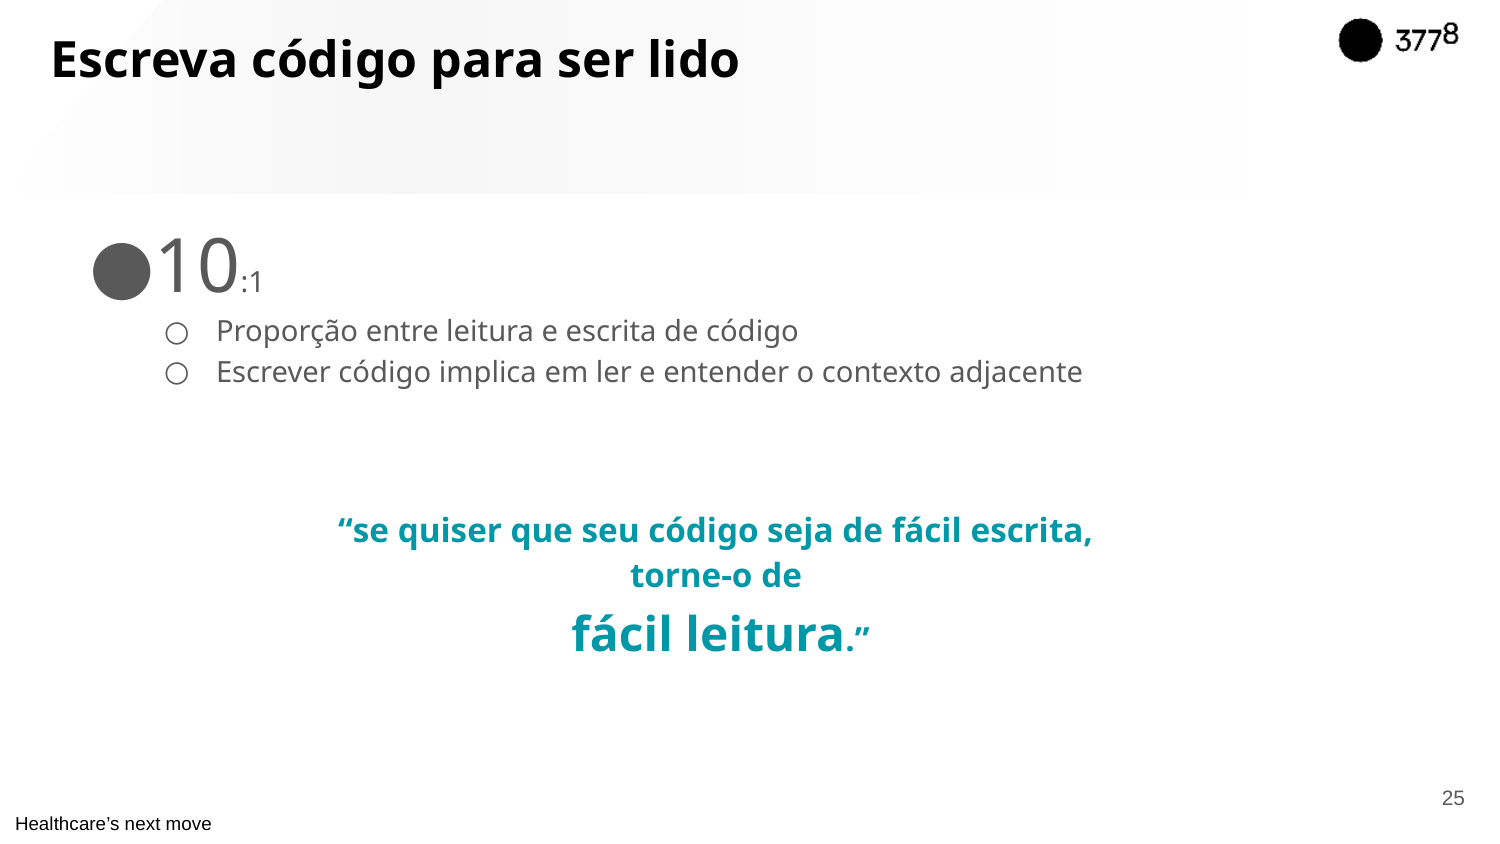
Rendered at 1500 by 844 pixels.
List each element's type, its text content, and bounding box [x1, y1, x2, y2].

list “se quiser que seu código seja de fácil escrita, torne-o de fácil leitura.” [51, 487, 1390, 734]
slide_number <number> [1389, 764, 1480, 830]
title Escreva código para ser lido [35, 12, 1308, 107]
list 10:1 Proporção entre leitura e escrita de código Escrever código implica em ler e entender o contexto adjacente [51, 189, 1449, 750]
picture [0, 0, 1500, 194]
